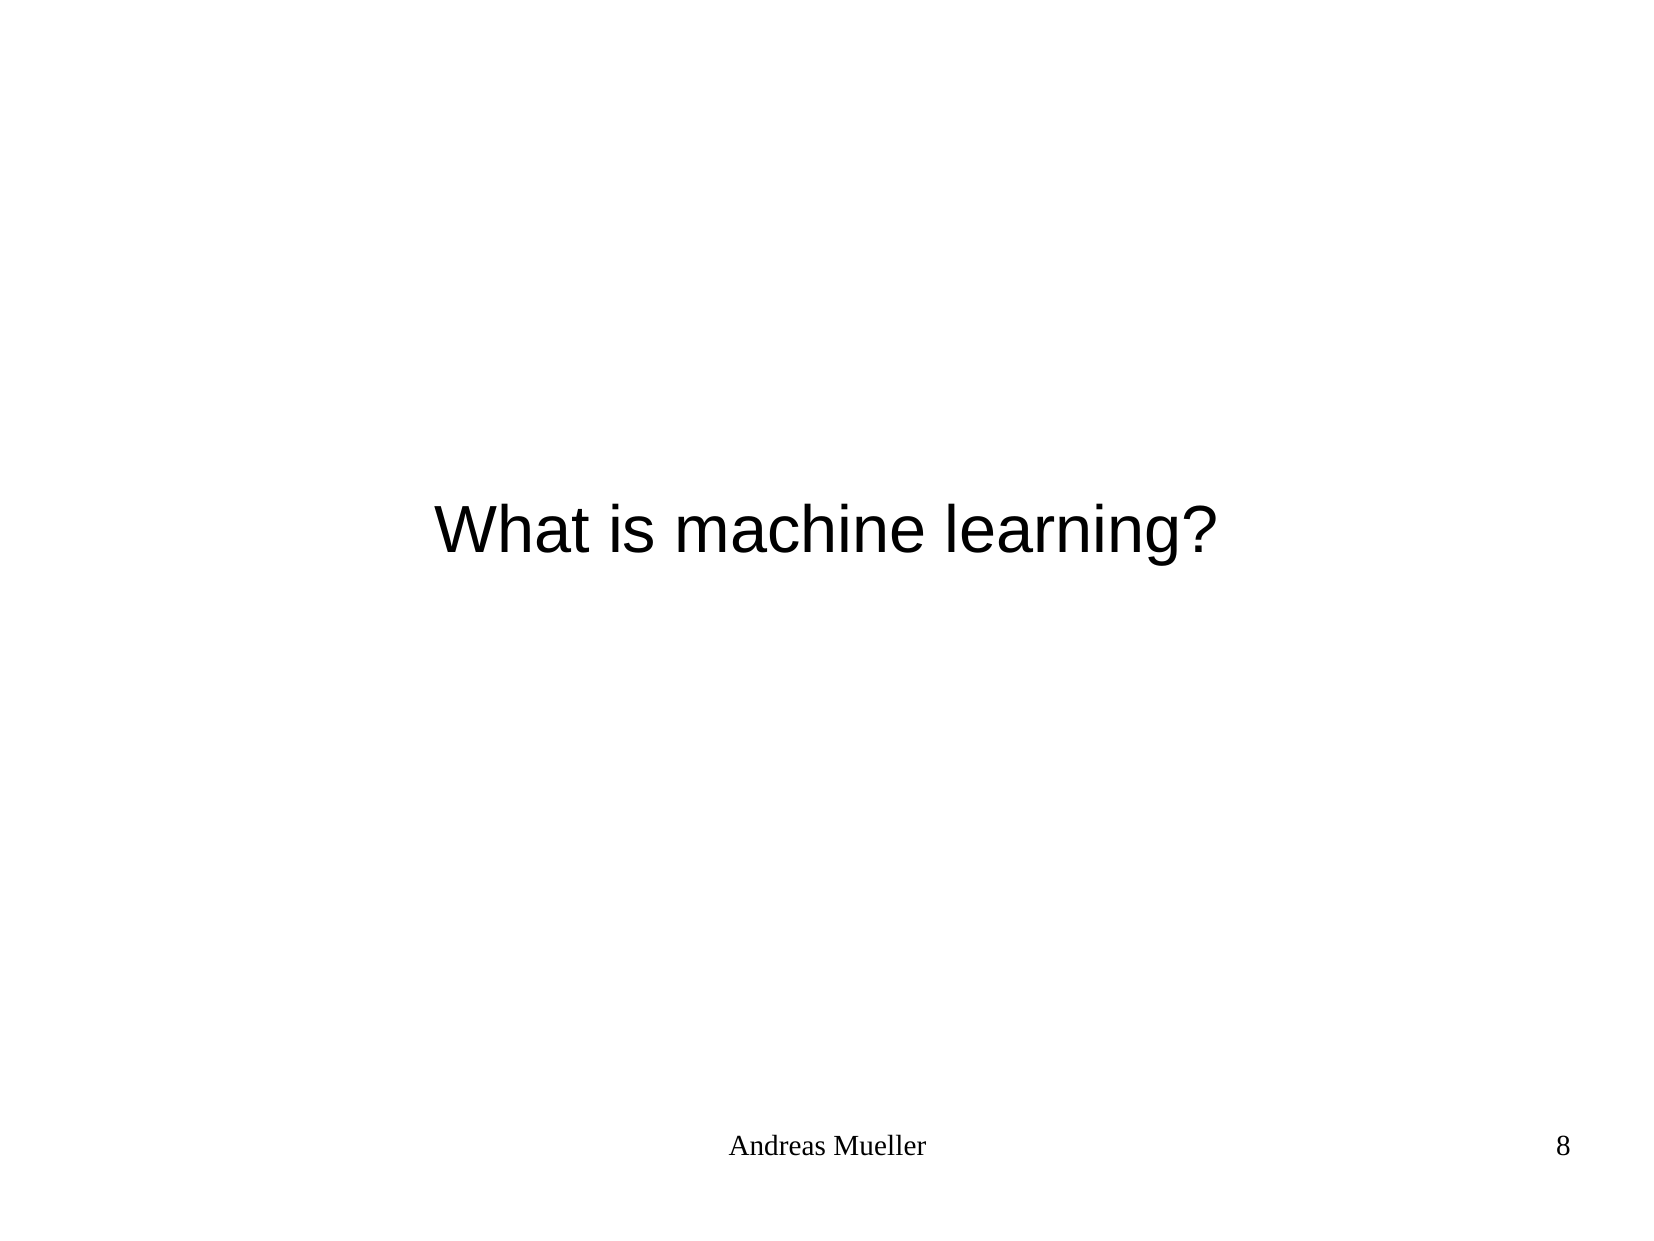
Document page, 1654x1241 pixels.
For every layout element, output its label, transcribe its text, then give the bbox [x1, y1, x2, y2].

subtitle What is machine learning? [82, 49, 1571, 1010]
